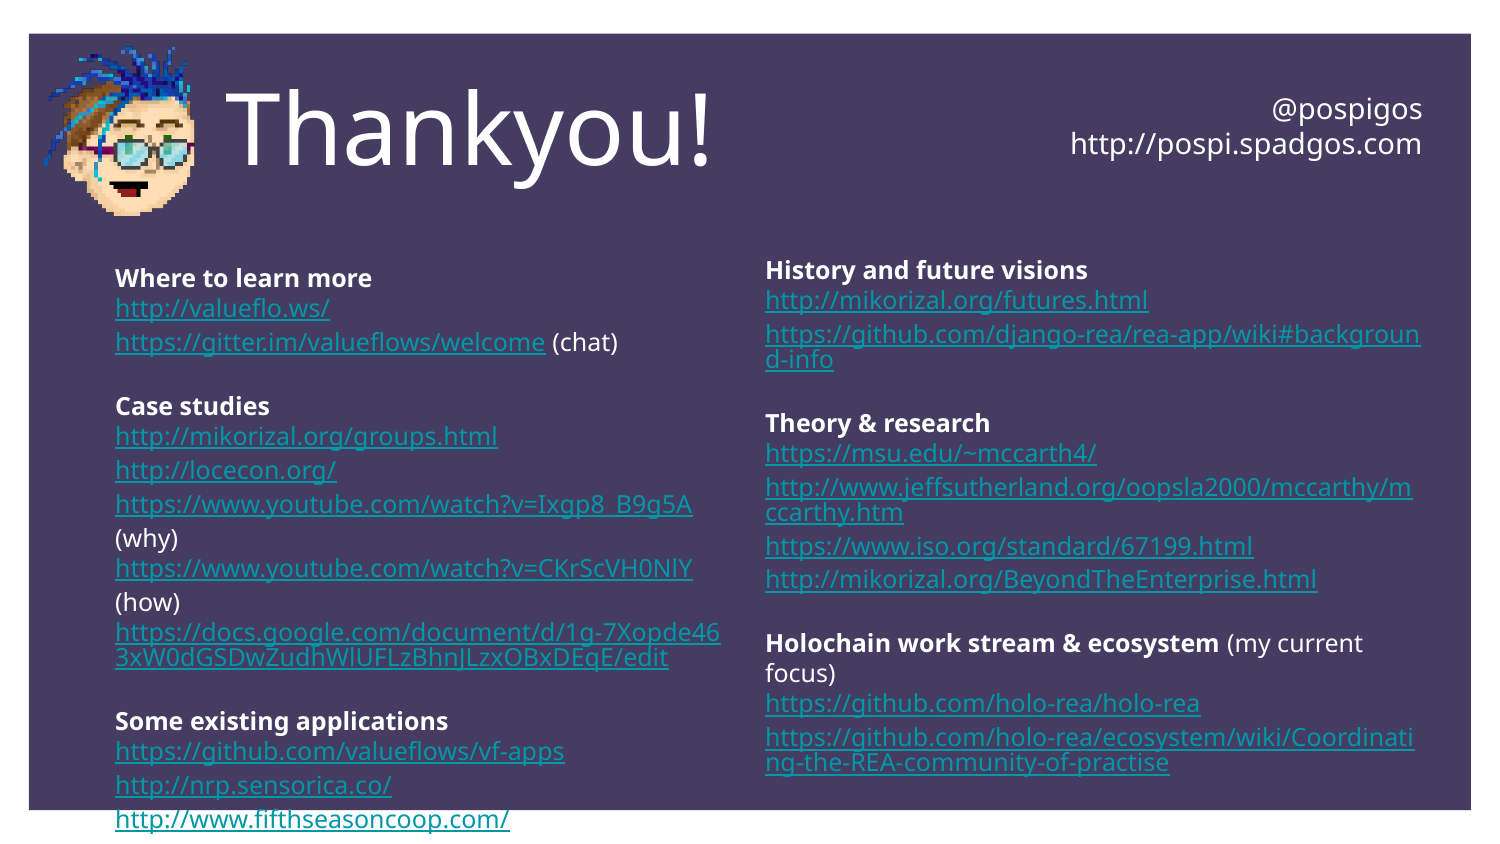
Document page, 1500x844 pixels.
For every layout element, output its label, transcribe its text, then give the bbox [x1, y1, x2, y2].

title Thankyou! [256, 50, 905, 191]
text_box History and future visions http://mikorizal.org/futures.html https://github.com/django-rea/rea-app/wiki#background-info Theory & research https://msu.edu/~mccarth4/ http://www.jeffsutherland.org/oopsla2000/mccarthy/mccarthy.htm https://www.iso.org/standard/67199.html http://mikorizal.org/BeyondTheEnterprise.html Holochain work stream & ecosystem (my current focus) https://github.com/holo-rea/holo-rea https://github.com/holo-rea/ecosystem/wiki/Coordinating-the-REA-community-of-practise [750, 239, 1438, 750]
text_box Where to learn more http://valueflo.ws/ https://gitter.im/valueflows/welcome (chat) Case studies http://mikorizal.org/groups.html http://locecon.org/ https://www.youtube.com/watch?v=Ixgp8_B9g5A (why) https://www.youtube.com/watch?v=CKrScVH0NlY (how) https://docs.google.com/document/d/1g-7Xopde463xW0dGSDwZudhWlUFLzBhnJLzxOBxDEqE/edit Some existing applications https://github.com/valueflows/vf-apps http://nrp.sensorica.co/ http://www.fifthseasoncoop.com/ [100, 247, 750, 750]
picture [9, 19, 256, 267]
subtitle @pospigos http://pospi.spadgos.com [905, 74, 1438, 177]
